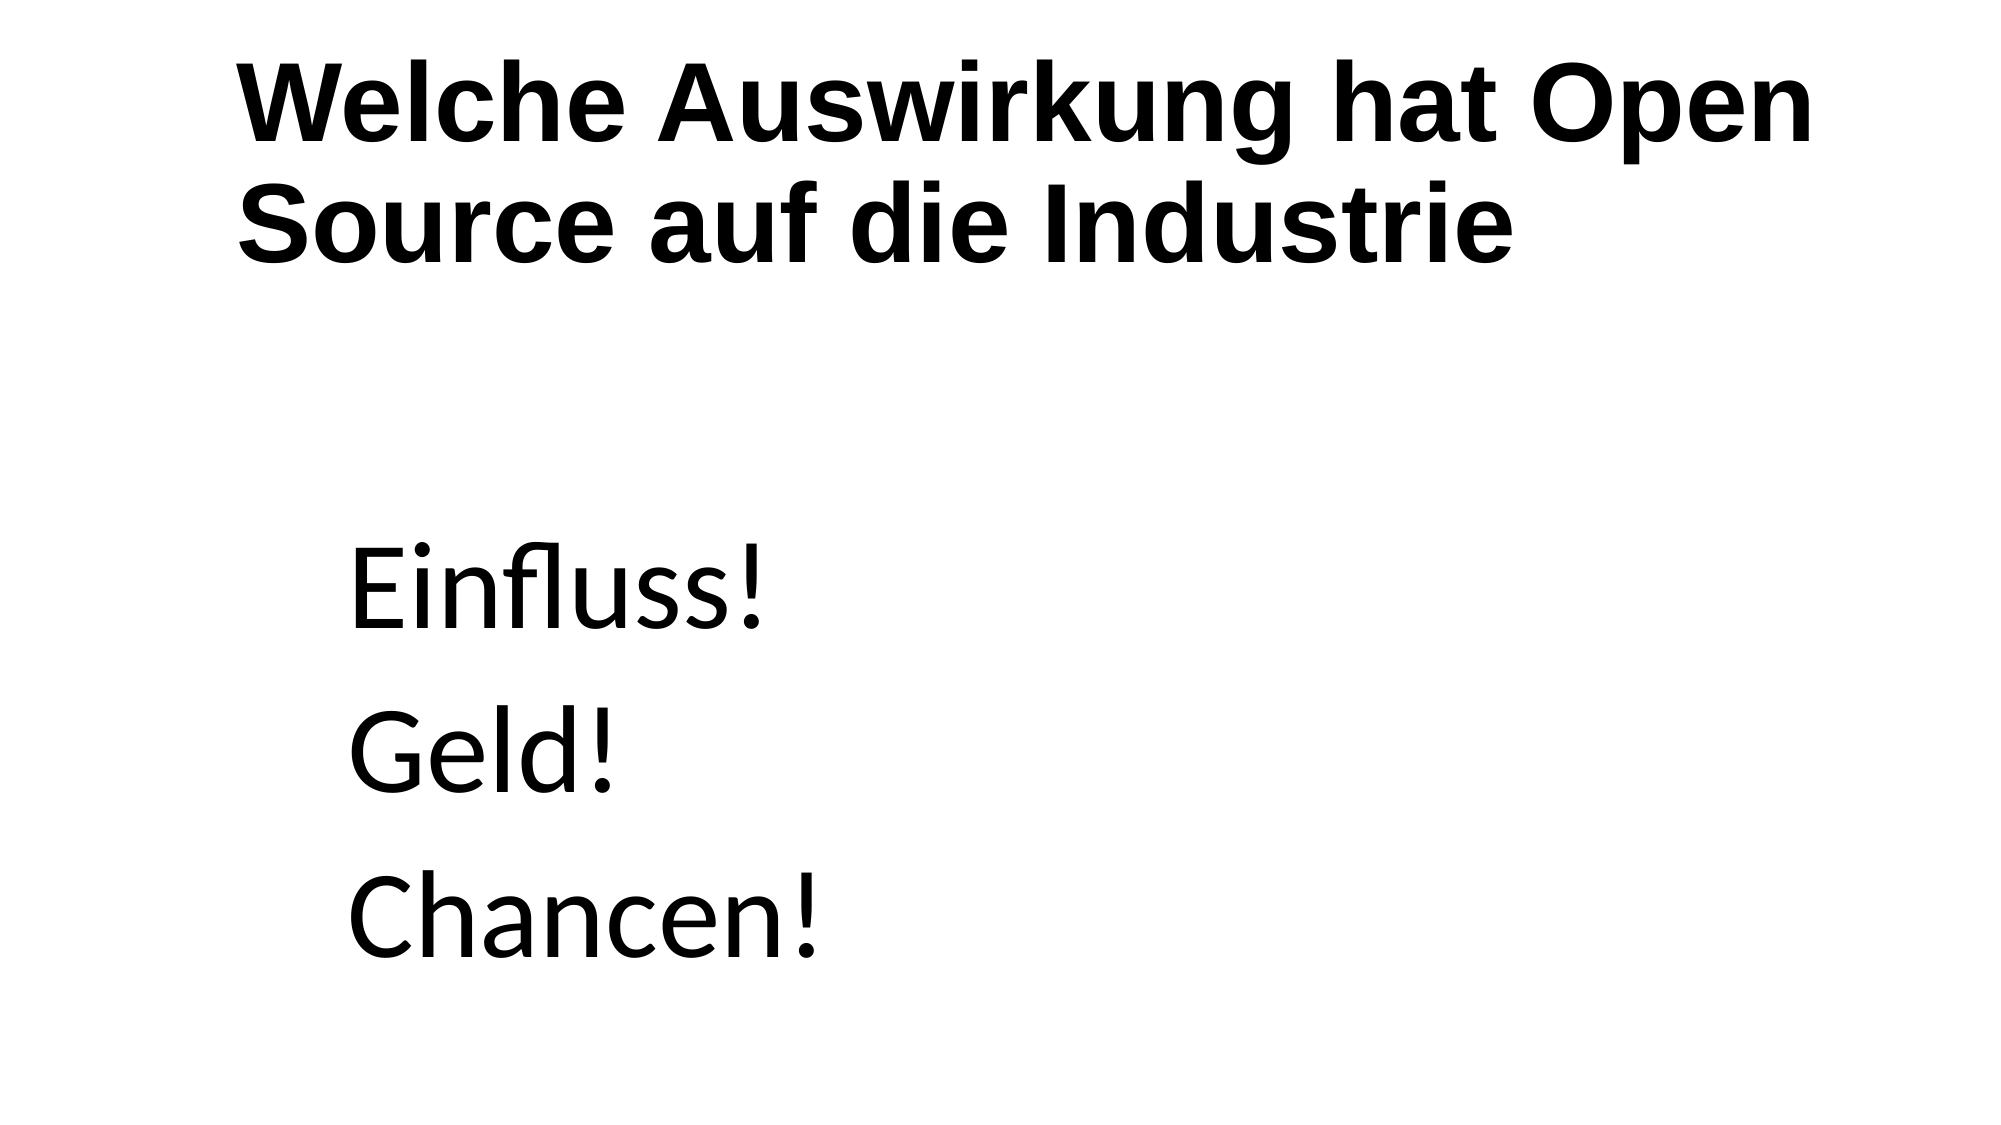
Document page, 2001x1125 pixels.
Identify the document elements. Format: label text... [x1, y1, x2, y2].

list Einfluss! Geld! Chancen! [295, 440, 2000, 1065]
title Welche Auswirkung hat Open Source auf die Industrie [0, 36, 2000, 372]
